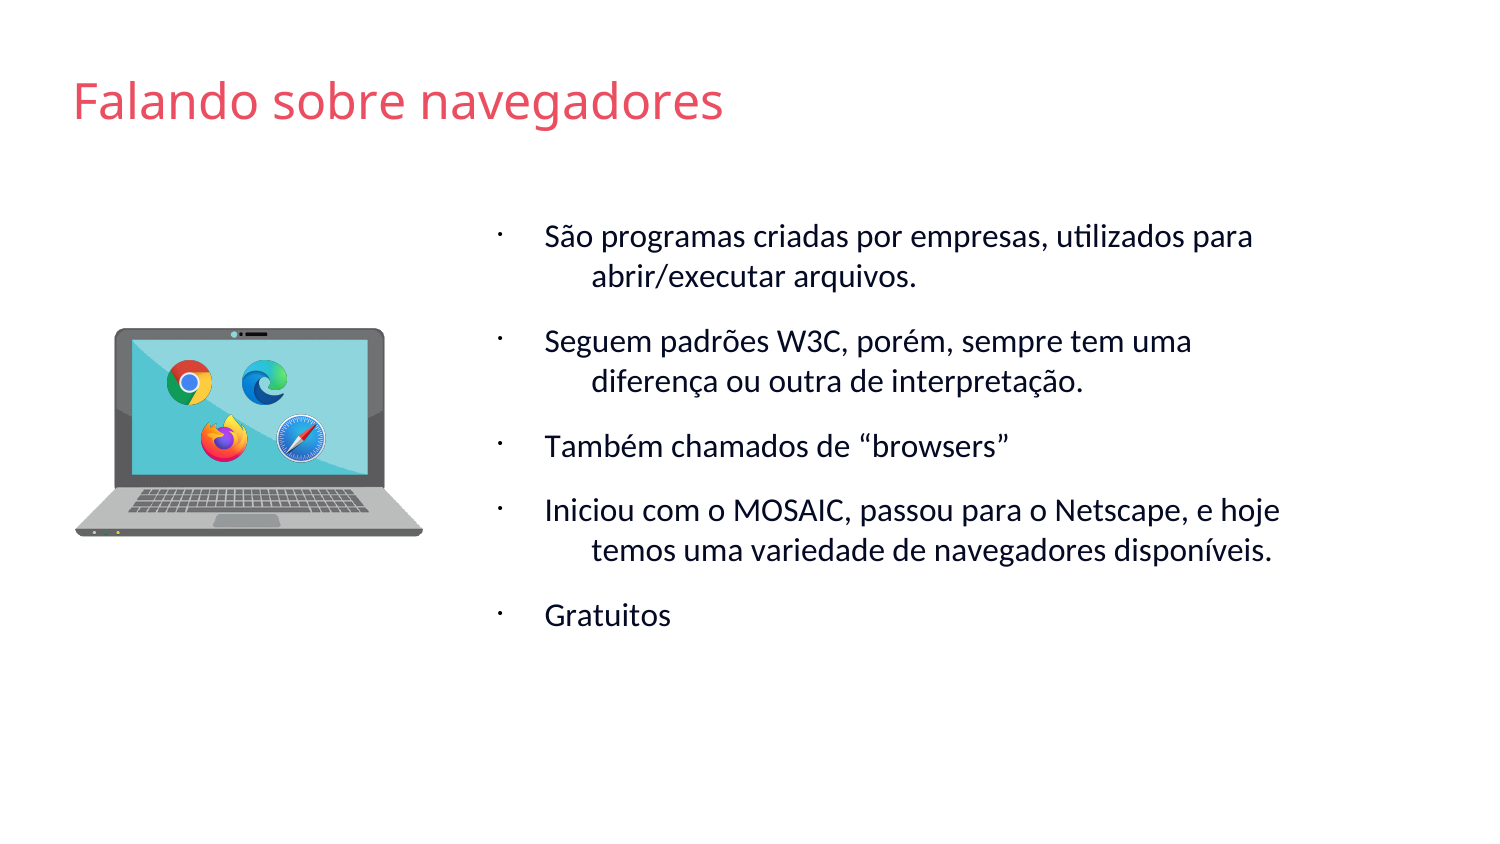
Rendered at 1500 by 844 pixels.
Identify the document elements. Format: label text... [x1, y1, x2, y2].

text_box Falando sobre navegadores [57, 45, 1274, 126]
picture [57, 240, 441, 624]
text_box São programas criadas por empresas, utilizados para abrir/executar arquivos. Seguem padrões W3C, porém, sempre tem uma diferença ou outra de interpretação. Também chamados de “browsers” Iniciou com o MOSAIC, passou para o Netscape, e hoje temos uma variedade de navegadores disponíveis. Gratuitos [457, 199, 1341, 645]
